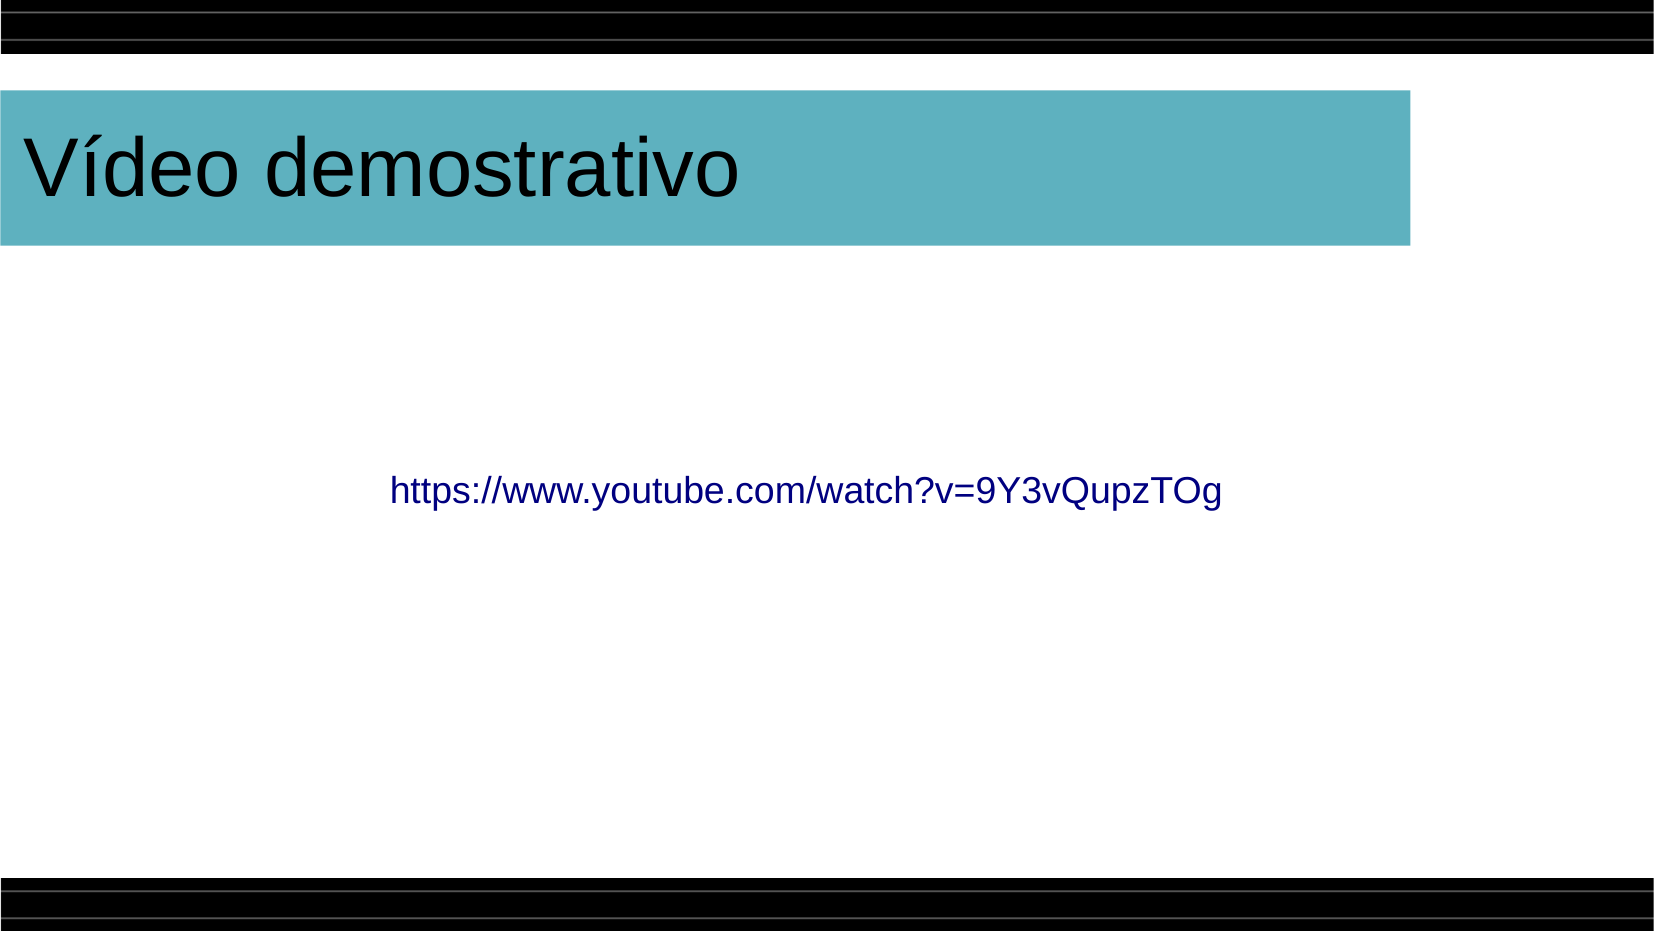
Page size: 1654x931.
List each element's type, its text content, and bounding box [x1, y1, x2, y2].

text_box https://www.youtube.com/watch?v=9Y3vQupzTOg [375, 461, 1246, 533]
picture [0, 878, 1654, 931]
title Vídeo demostrativo [0, 90, 1411, 246]
picture [0, 0, 1654, 54]
